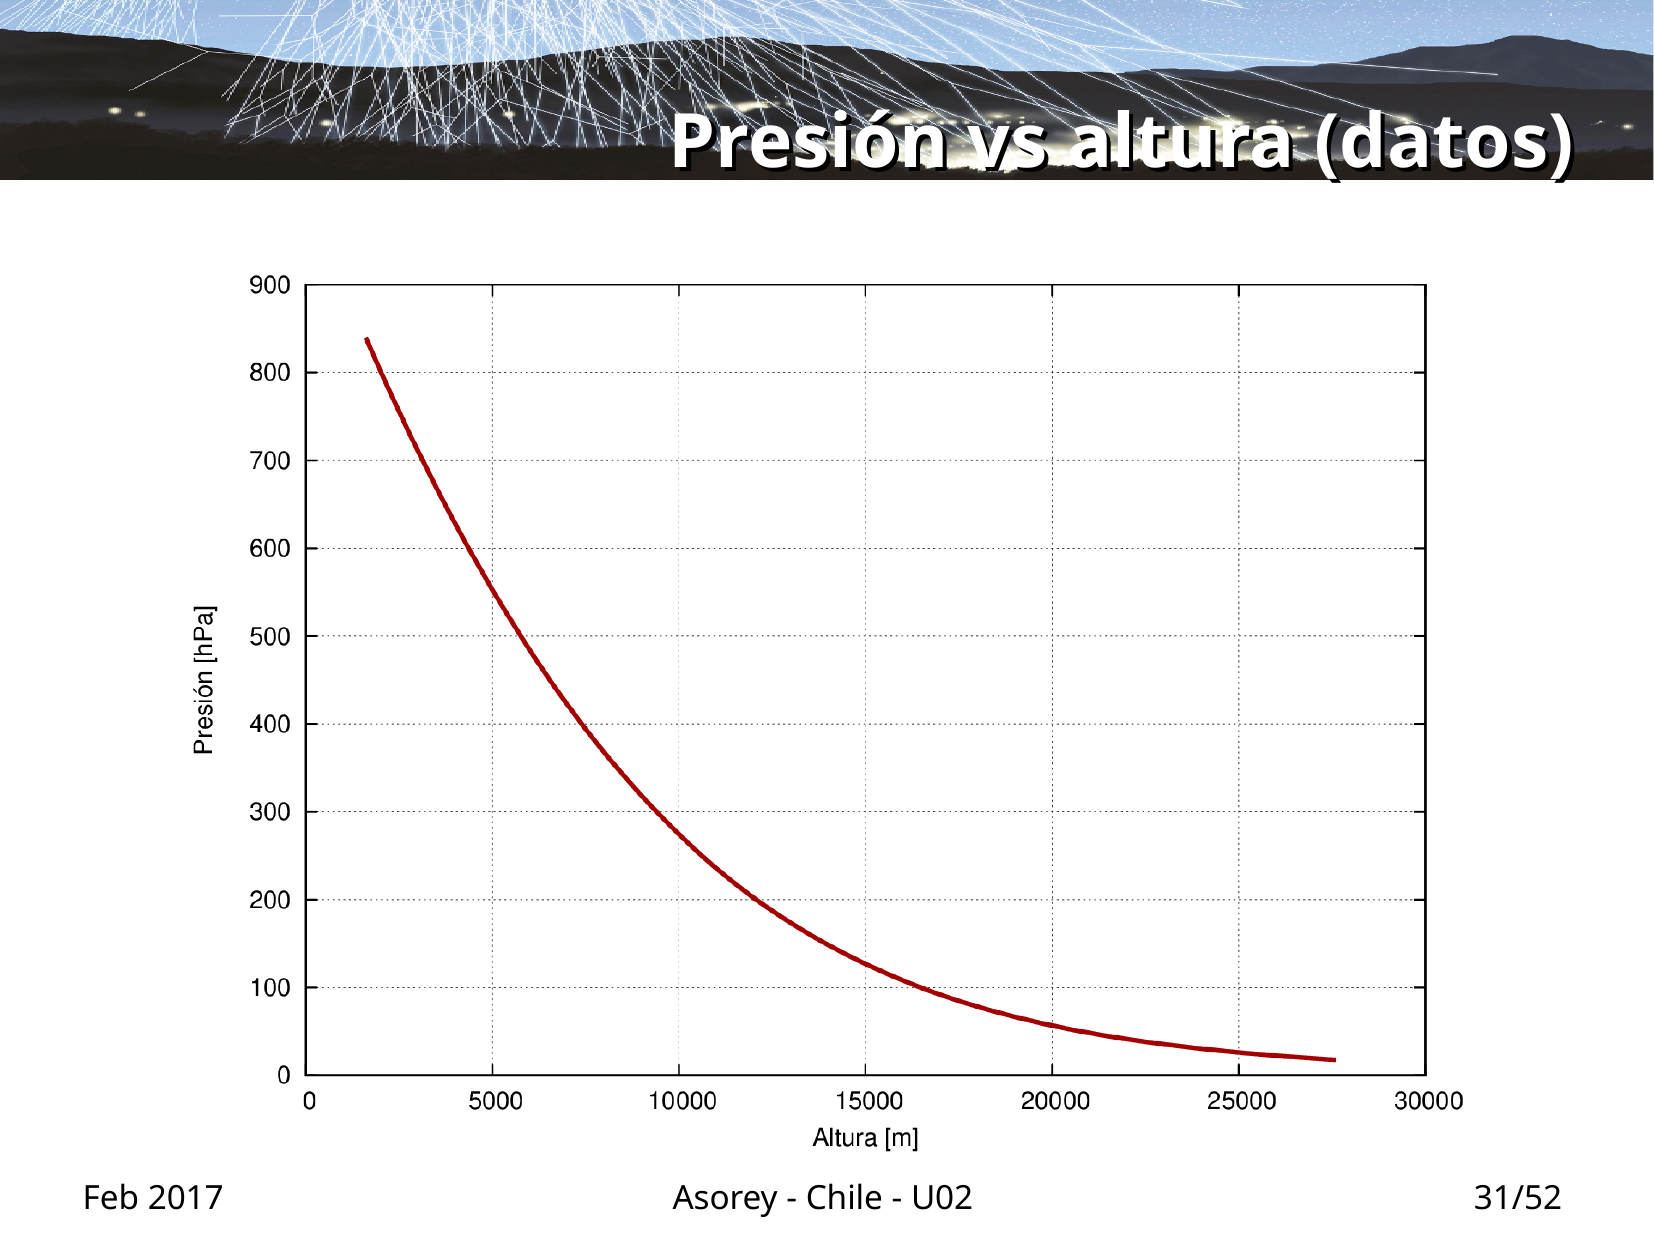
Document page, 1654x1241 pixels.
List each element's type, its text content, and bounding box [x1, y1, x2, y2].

picture [0, 0, 1654, 180]
picture [183, 254, 1470, 1155]
title Presión vs altura (datos) [86, 49, 1575, 226]
